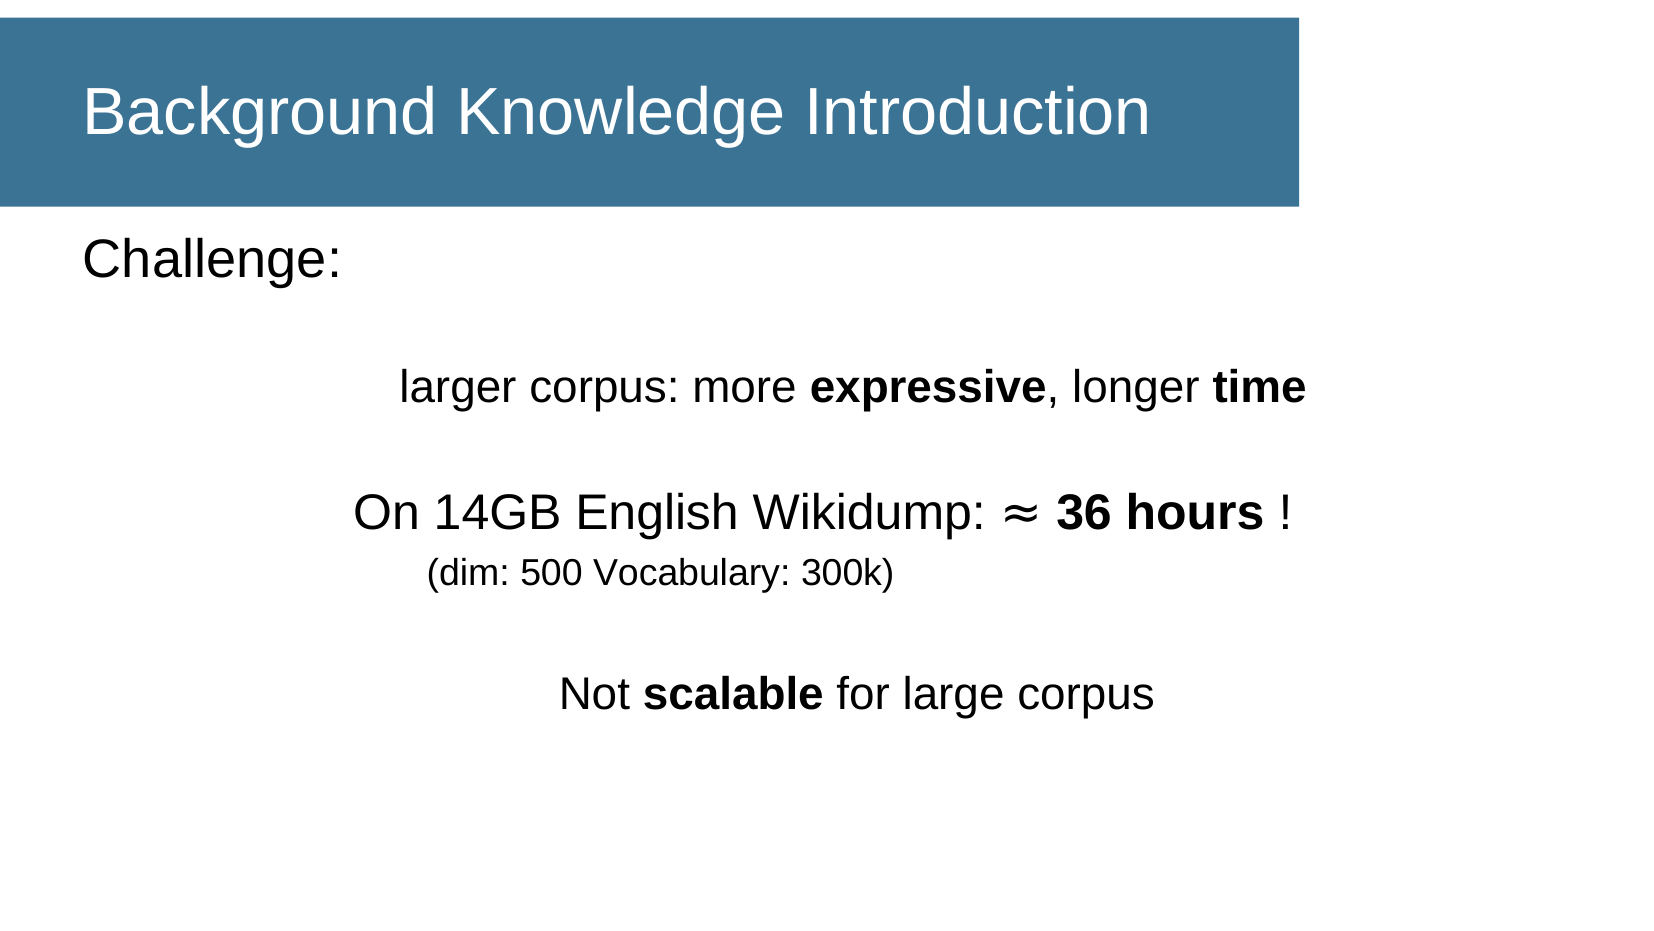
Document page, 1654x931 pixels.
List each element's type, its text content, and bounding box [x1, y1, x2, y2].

text_box Not scalable for large corpus [544, 661, 1171, 779]
text_box larger corpus: more expressive, longer time [384, 354, 1330, 421]
title Background Knowledge Introduction [82, 35, 1234, 189]
text_box On 14GB English Wikidump: ≈ 36 hours ! (dim: 500 Vocabulary: 300k) [338, 477, 1376, 605]
list Challenge: [82, 224, 1571, 764]
